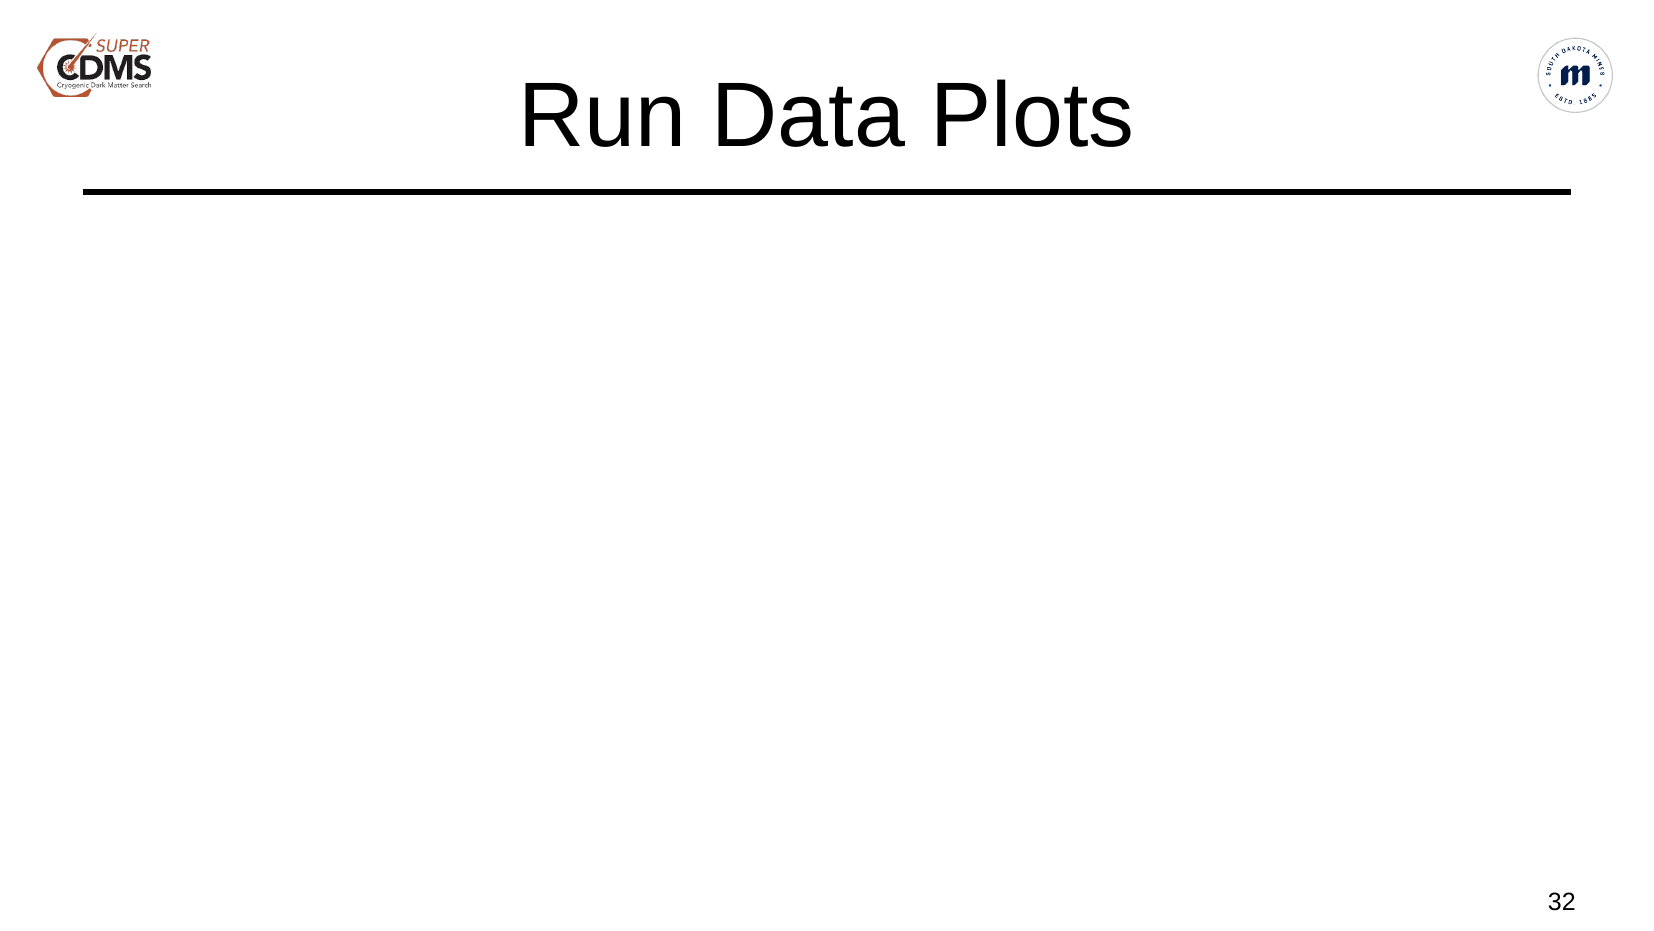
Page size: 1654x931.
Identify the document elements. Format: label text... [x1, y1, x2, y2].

picture [37, 32, 151, 97]
picture [1571, 37, 1613, 113]
title Run Data Plots [82, 37, 1571, 193]
